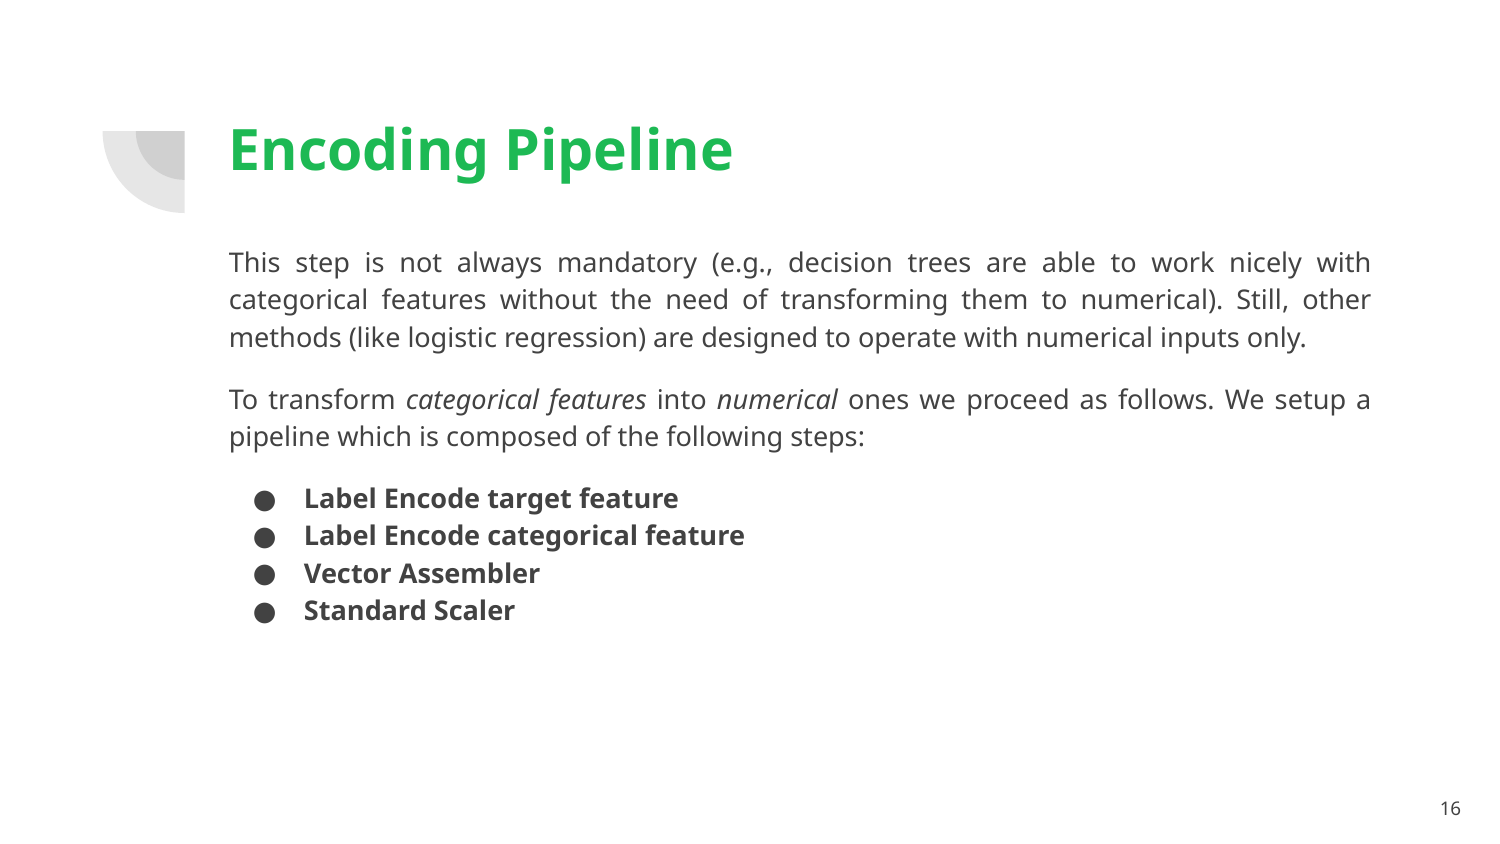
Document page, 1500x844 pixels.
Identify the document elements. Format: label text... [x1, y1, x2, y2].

list This step is not always mandatory (e.g., decision trees are able to work nicely with categorical features without the need of transforming them to numerical). Still, other methods (like logistic regression) are designed to operate with numerical inputs only. To transform categorical features into numerical ones we proceed as follows. We setup a pipeline which is composed of the following steps: Label Encode target feature Label Encode categorical feature Vector Assembler Standard Scaler [213, 225, 1387, 777]
title Encoding Pipeline [213, 98, 758, 204]
slide_number <number> [1386, 777, 1477, 842]
